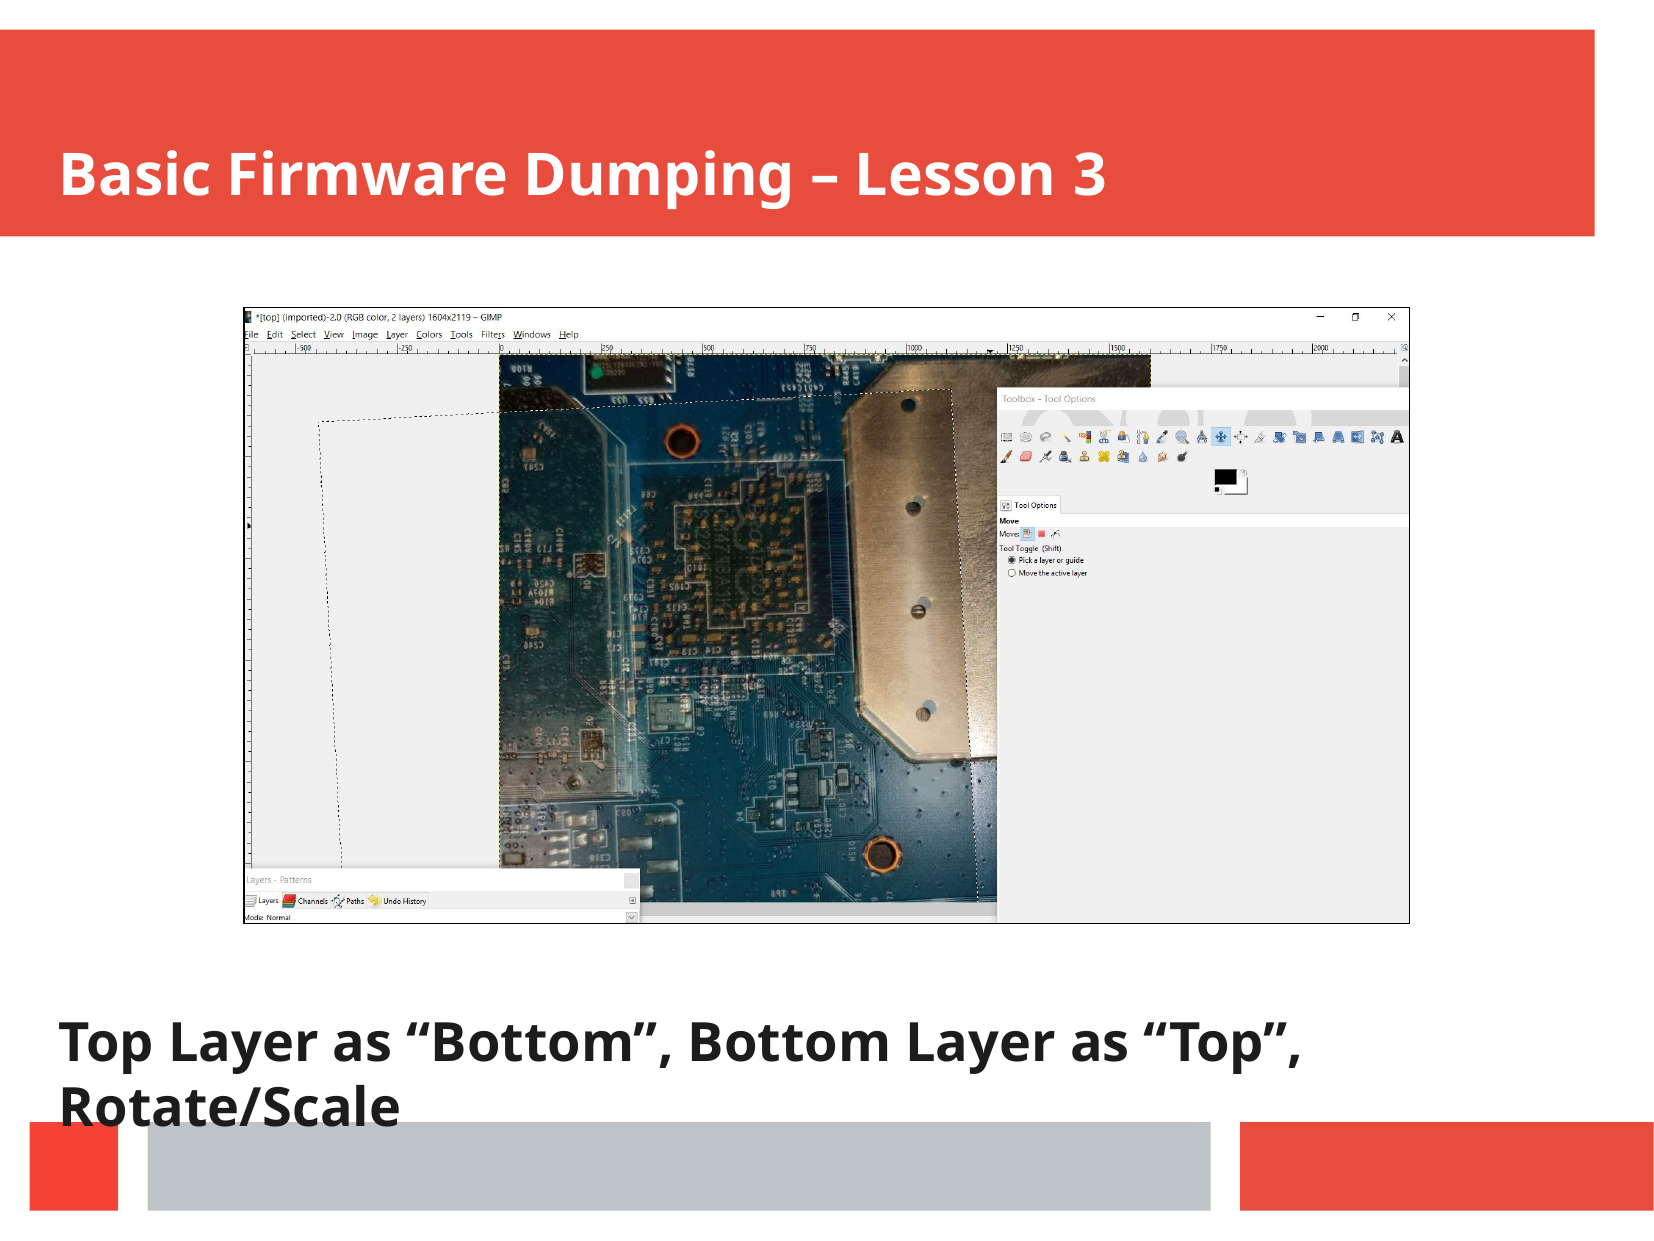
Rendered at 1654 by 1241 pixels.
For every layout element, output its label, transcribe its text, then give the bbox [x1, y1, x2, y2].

picture [244, 308, 1409, 923]
text_box Top Layer as “Bottom”, Bottom Layer as “Top”, Rotate/Scale [59, 1007, 1565, 1093]
text_box Basic Firmware Dumping – Lesson 3 [59, 135, 1595, 207]
